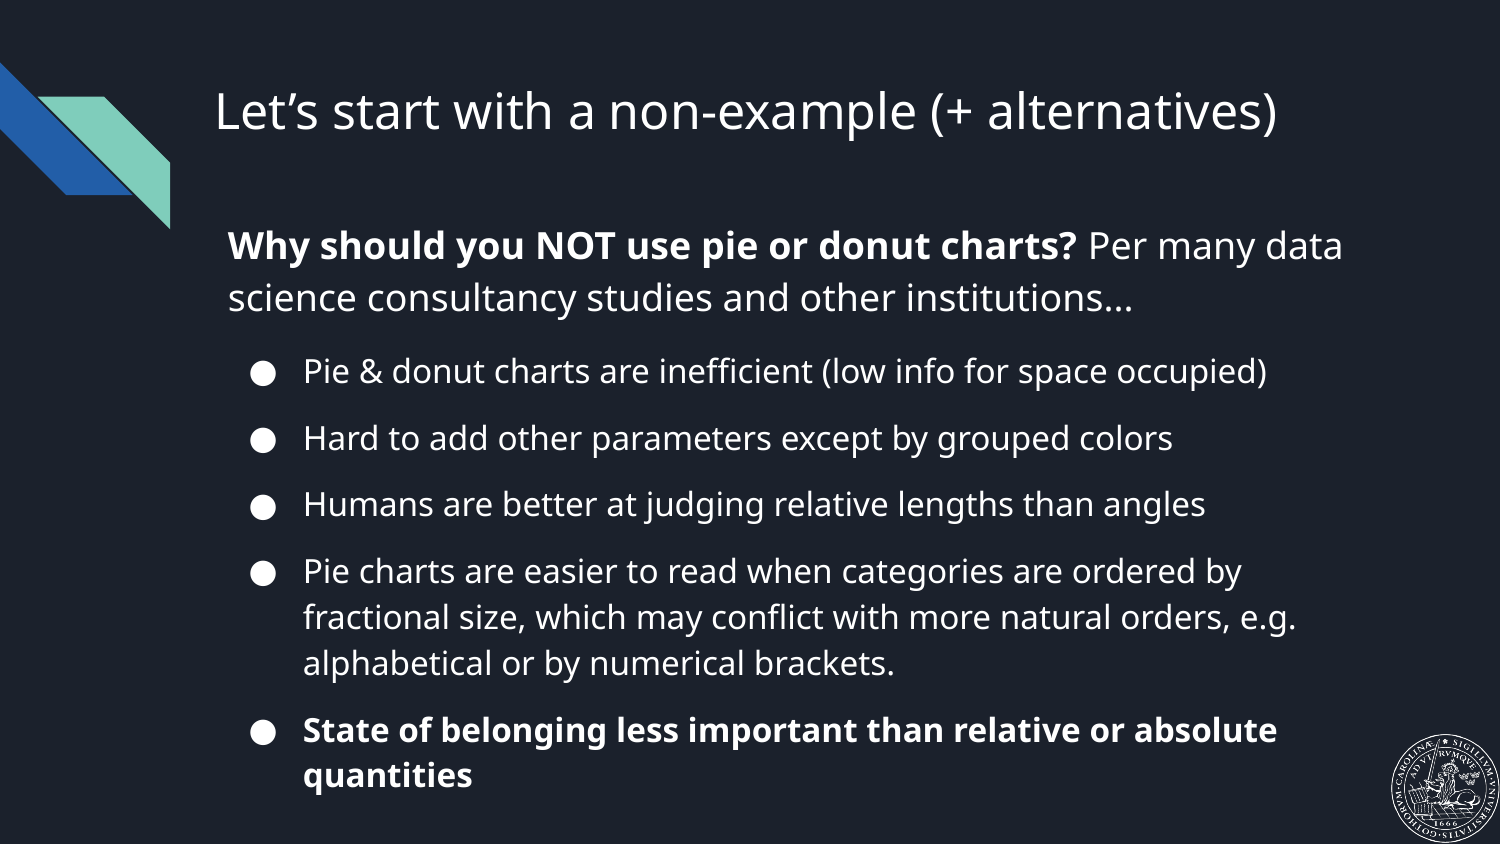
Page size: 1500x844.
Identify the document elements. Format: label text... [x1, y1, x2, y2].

picture [1382, 724, 1500, 844]
list Why should you NOT use pie or donut charts? Per many data science consultancy studies and other institutions... Pie & donut charts are inefficient (low info for space occupied) Hard to add other parameters except by grouped colors Humans are better at judging relative lengths than angles Pie charts are easier to read when categories are ordered by fractional size, which may conflict with more natural orders, e.g. alphabetical or by numerical brackets. State of belonging less important than relative or absolute quantities [212, 200, 1368, 786]
title Let’s start with a non-example (+ alternatives) [199, 64, 1368, 215]
